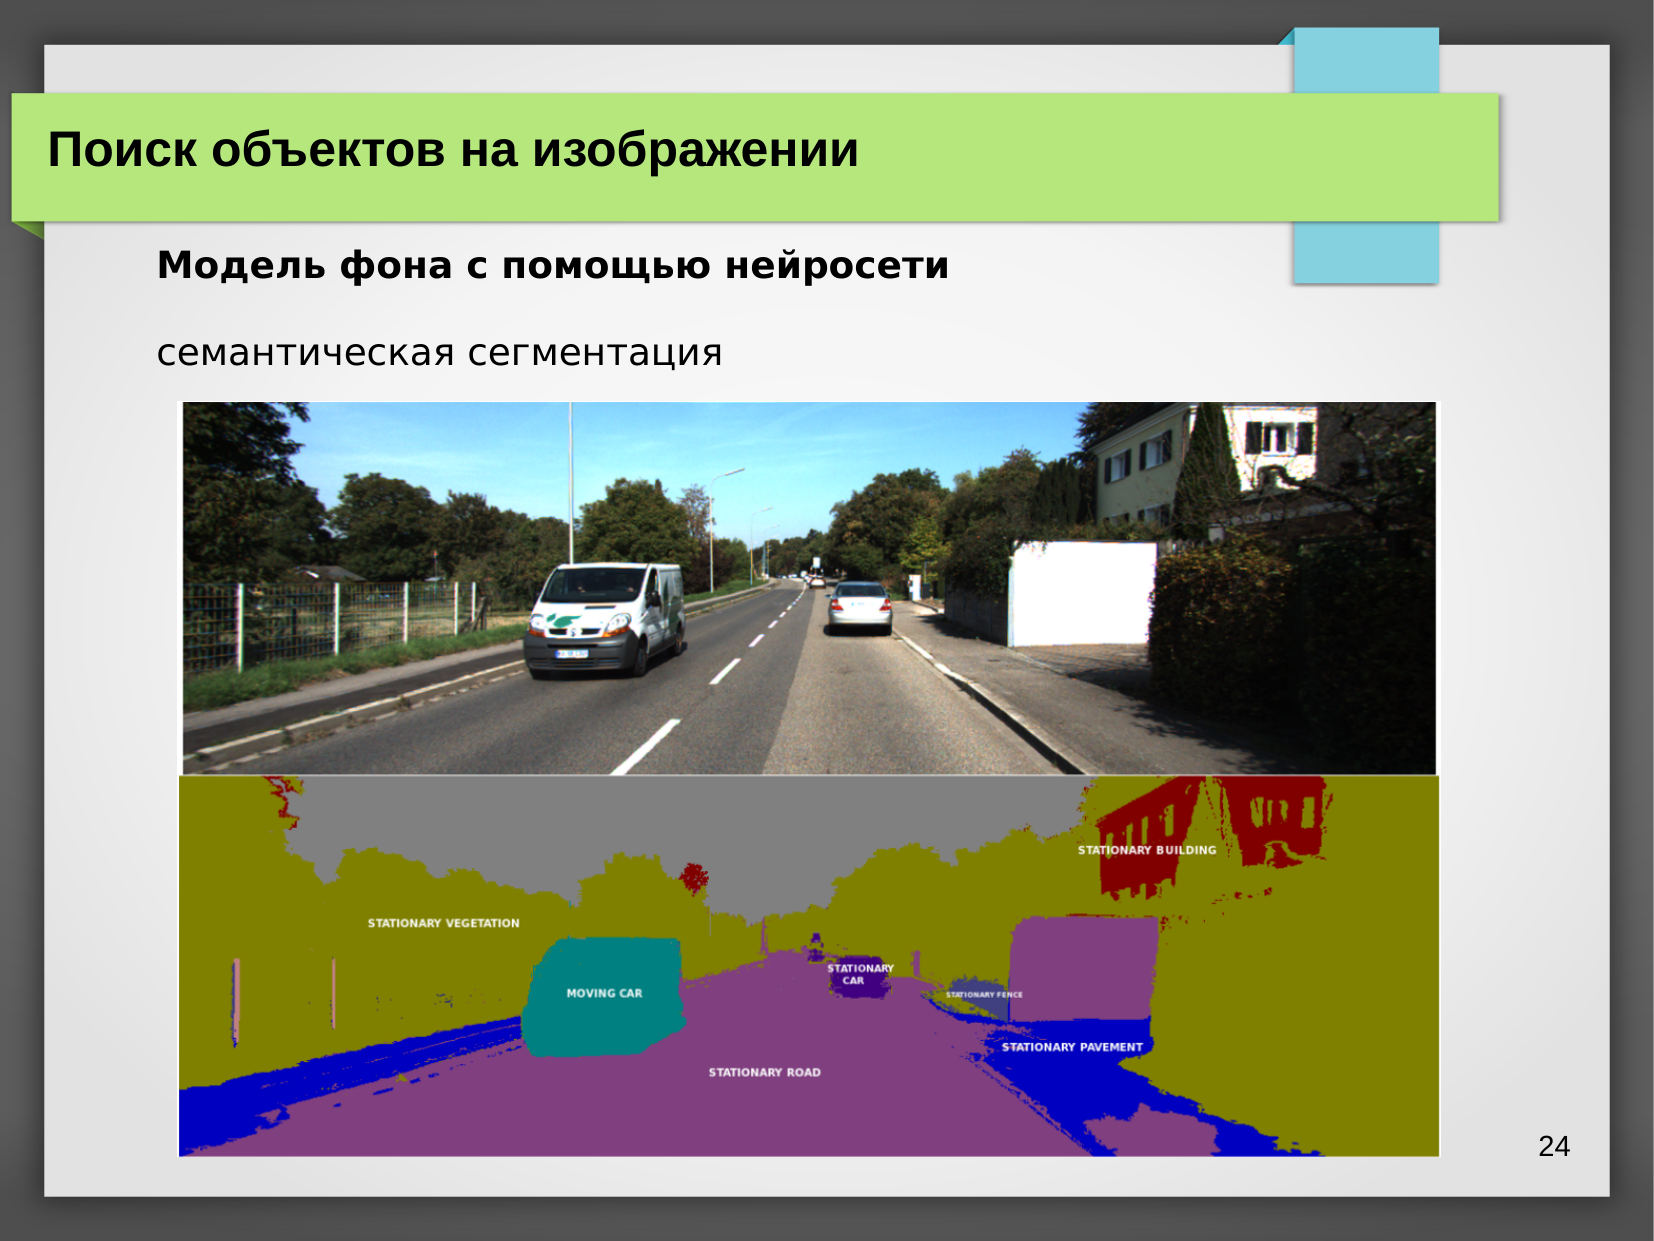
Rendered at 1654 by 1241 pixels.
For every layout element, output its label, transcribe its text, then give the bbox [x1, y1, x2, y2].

text_box Модель фона с помощью нейросети семантическая сегментация [141, 236, 1028, 390]
picture [0, 0, 1654, 1241]
title Поиск объектов на изображении [47, 120, 1004, 177]
